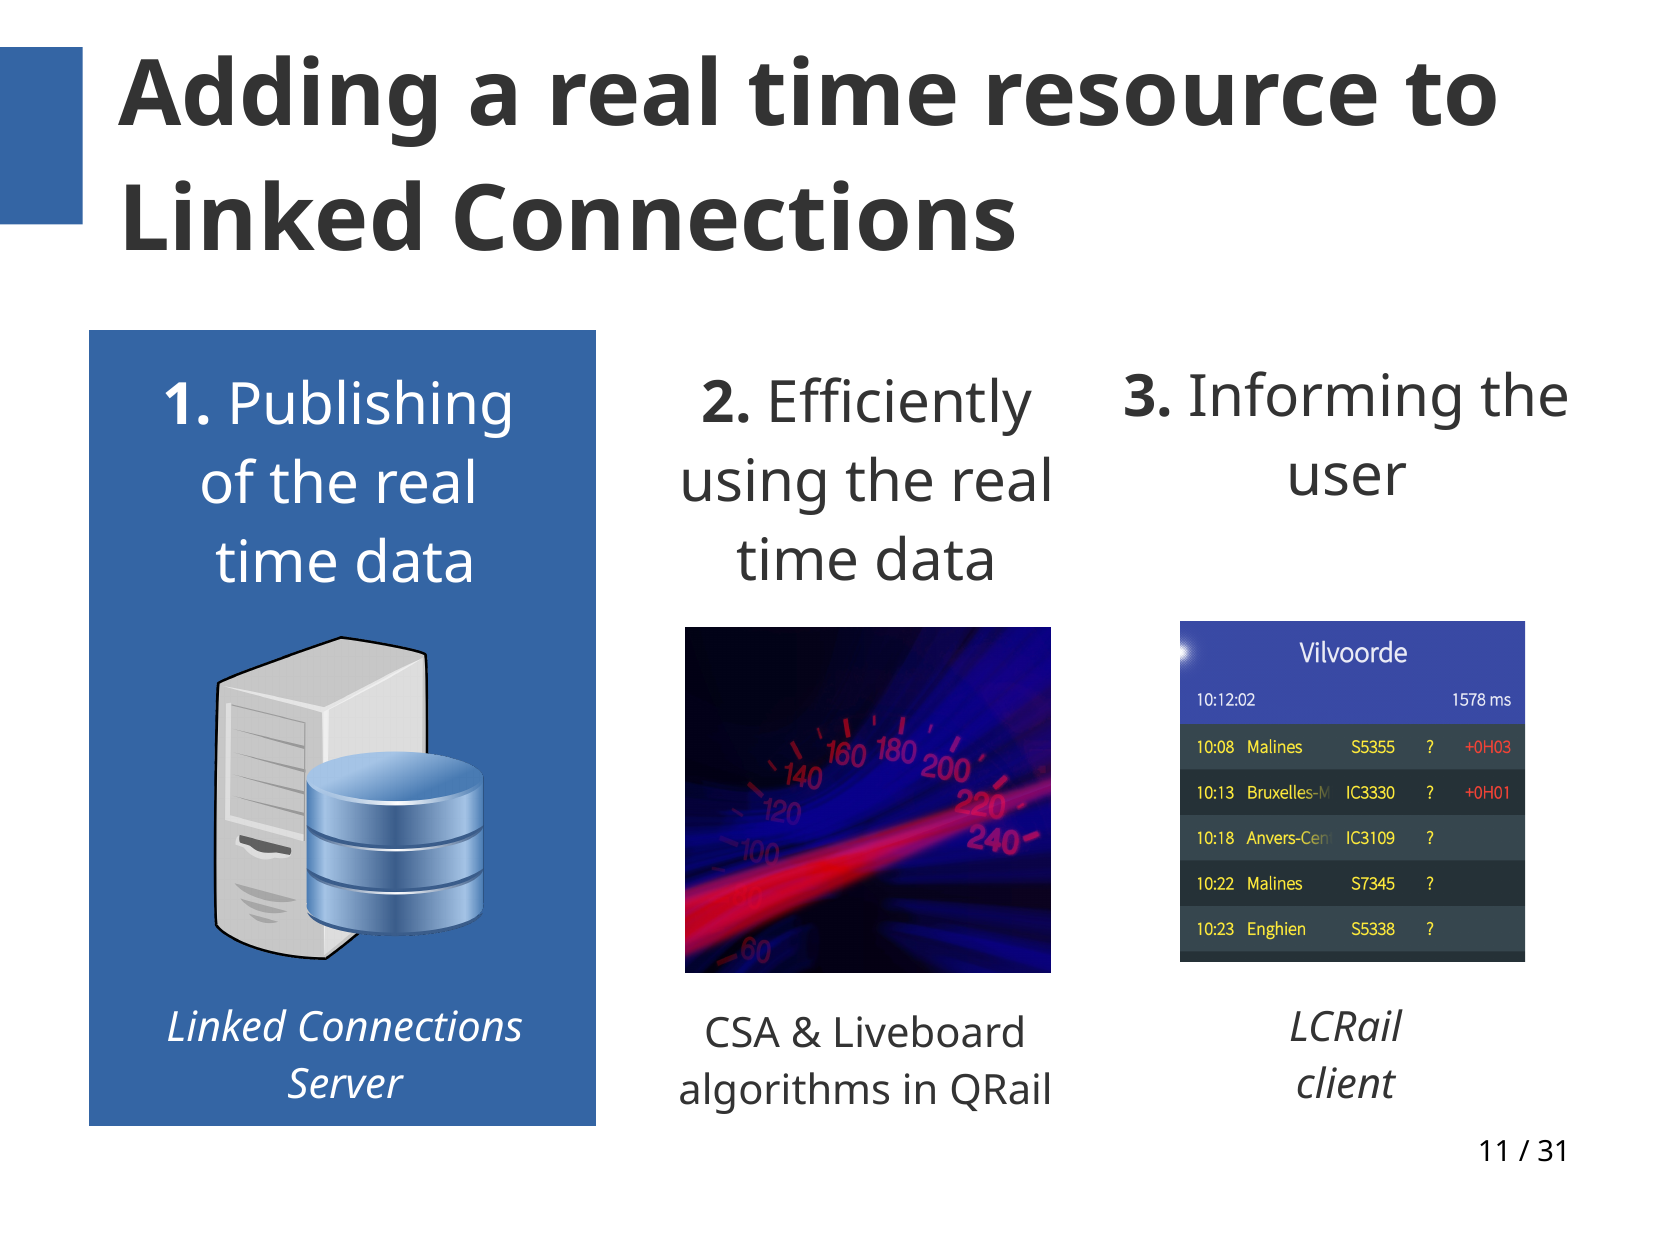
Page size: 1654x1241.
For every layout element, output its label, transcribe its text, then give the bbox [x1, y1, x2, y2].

list Linked Connections Server [116, 996, 574, 1111]
list LCRail client [1117, 996, 1574, 1111]
list 3. Informing the user [1118, 354, 1576, 698]
list CSA & Liveboard algorithms in QRail [637, 1002, 1094, 1116]
picture [685, 627, 1051, 973]
list 1. Publishing of the real time data [118, 361, 575, 706]
list 2. Efficiently using the real time data [638, 360, 1096, 704]
picture [141, 636, 556, 961]
picture [1180, 621, 1526, 962]
title Adding a real time resource to Linked Connections [118, 45, 1571, 260]
text_box [89, 330, 596, 1126]
